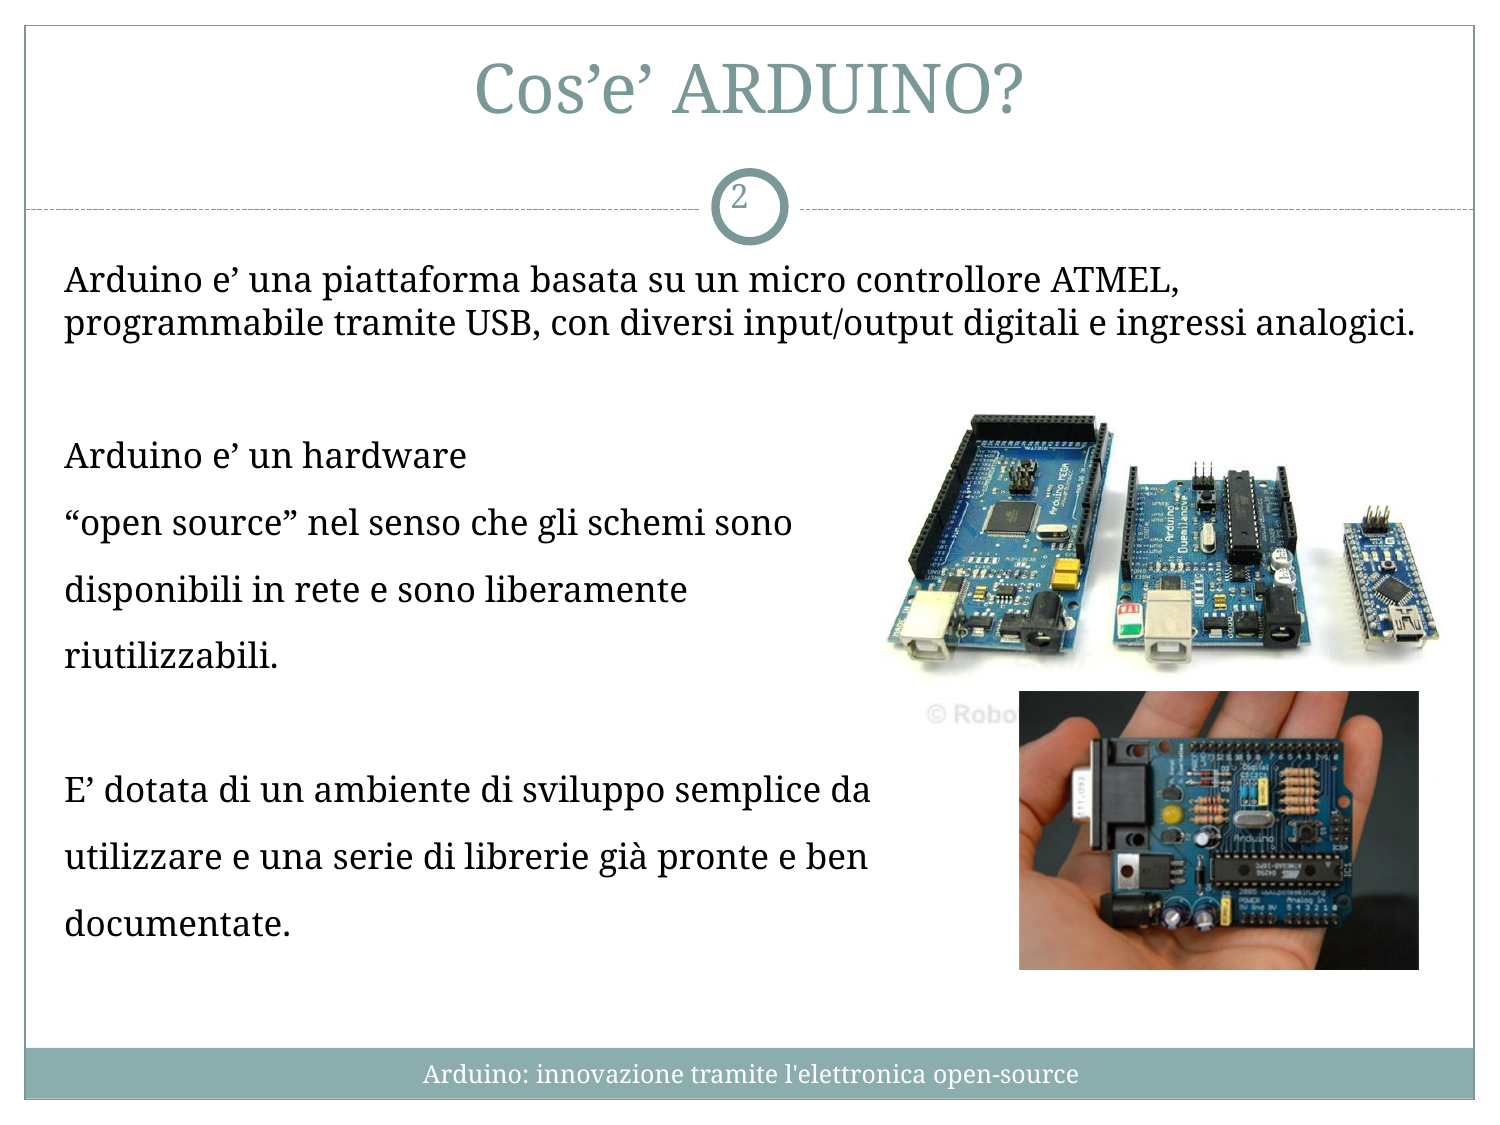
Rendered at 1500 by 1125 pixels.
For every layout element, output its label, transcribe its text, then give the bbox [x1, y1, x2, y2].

footer Arduino: innovazione tramite l'elettronica open-source [50, 1051, 1454, 1112]
title Cos’e’ ARDUINO? [49, 37, 1450, 162]
slide_number <numero> [715, 168, 791, 241]
picture [1019, 691, 1419, 970]
list Arduino e’ una piattaforma basata su un micro controllore ATMEL, programmabile tramite USB, con diversi input/output digitali e ingressi analogici. Arduino e’ un hardware “open source” nel senso che gli schemi sono disponibili in rete e sono liberamente riutilizzabili. E’ dotata di un ambiente di sviluppo semplice da utilizzare e una serie di librerie già pronte e ben documentate. [49, 250, 1445, 1001]
